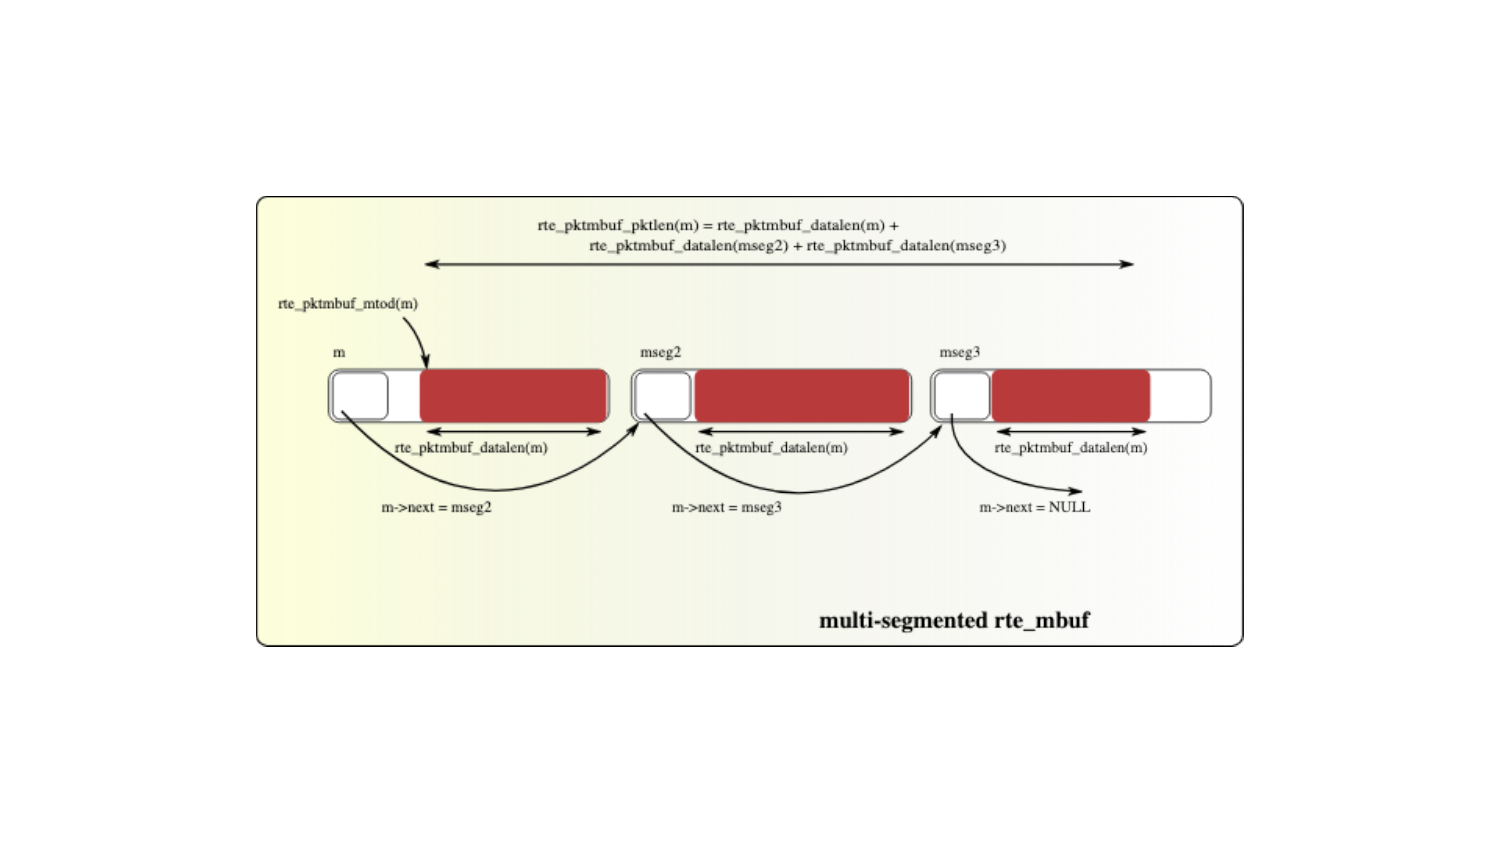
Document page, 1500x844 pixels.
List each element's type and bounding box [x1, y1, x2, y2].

picture [256, 196, 1244, 647]
